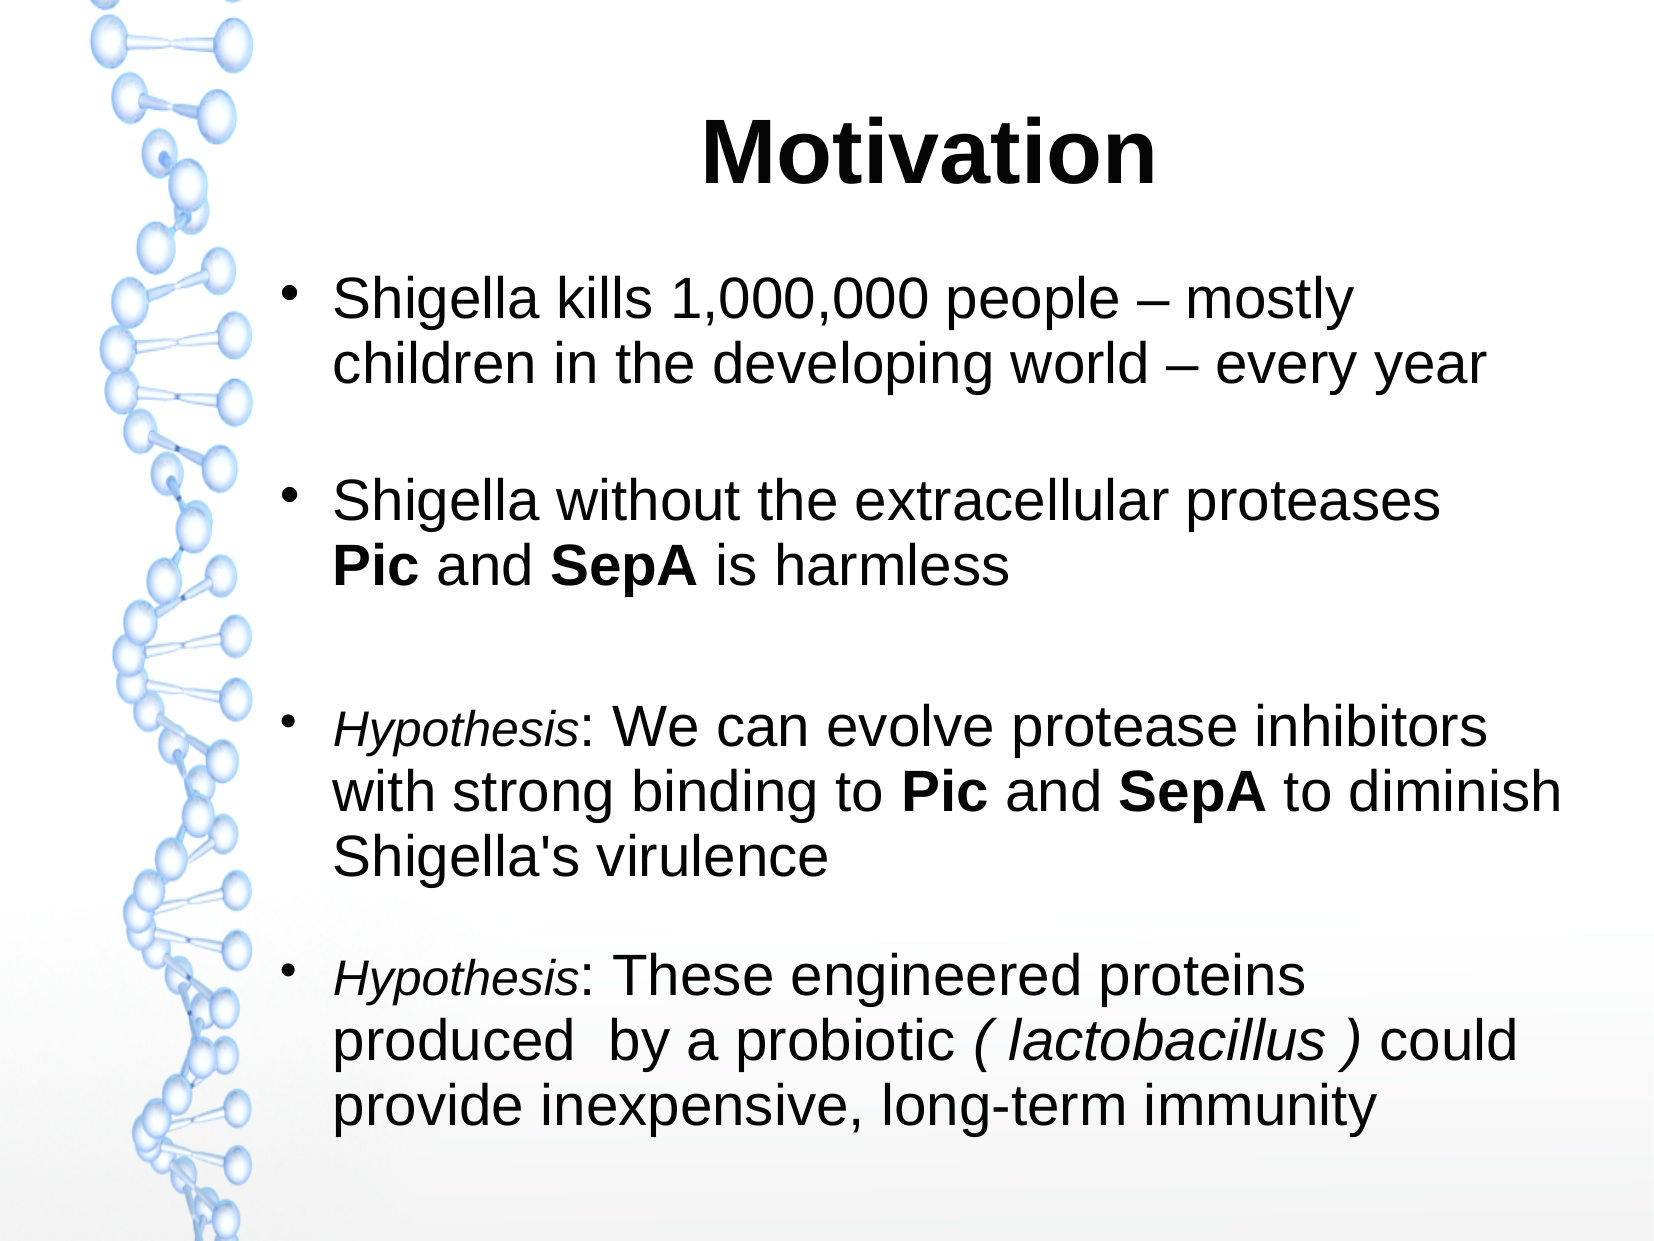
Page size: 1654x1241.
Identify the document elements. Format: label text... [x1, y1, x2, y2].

text_box Shigella kills 1,000,000 people – mostly children in the developing world – every year Shigella without the extracellular proteases Pic and SepA is harmless Hypothesis: We can evolve protease inhibitors with strong binding to Pic and SepA to diminish Shigella's virulence Hypothesis: These engineered proteins produced by a probiotic ( lactobacillus ) could provide inexpensive, long-term immunity [262, 262, 1576, 1163]
text_box Motivation [265, 47, 1595, 252]
picture [0, 0, 1654, 1241]
